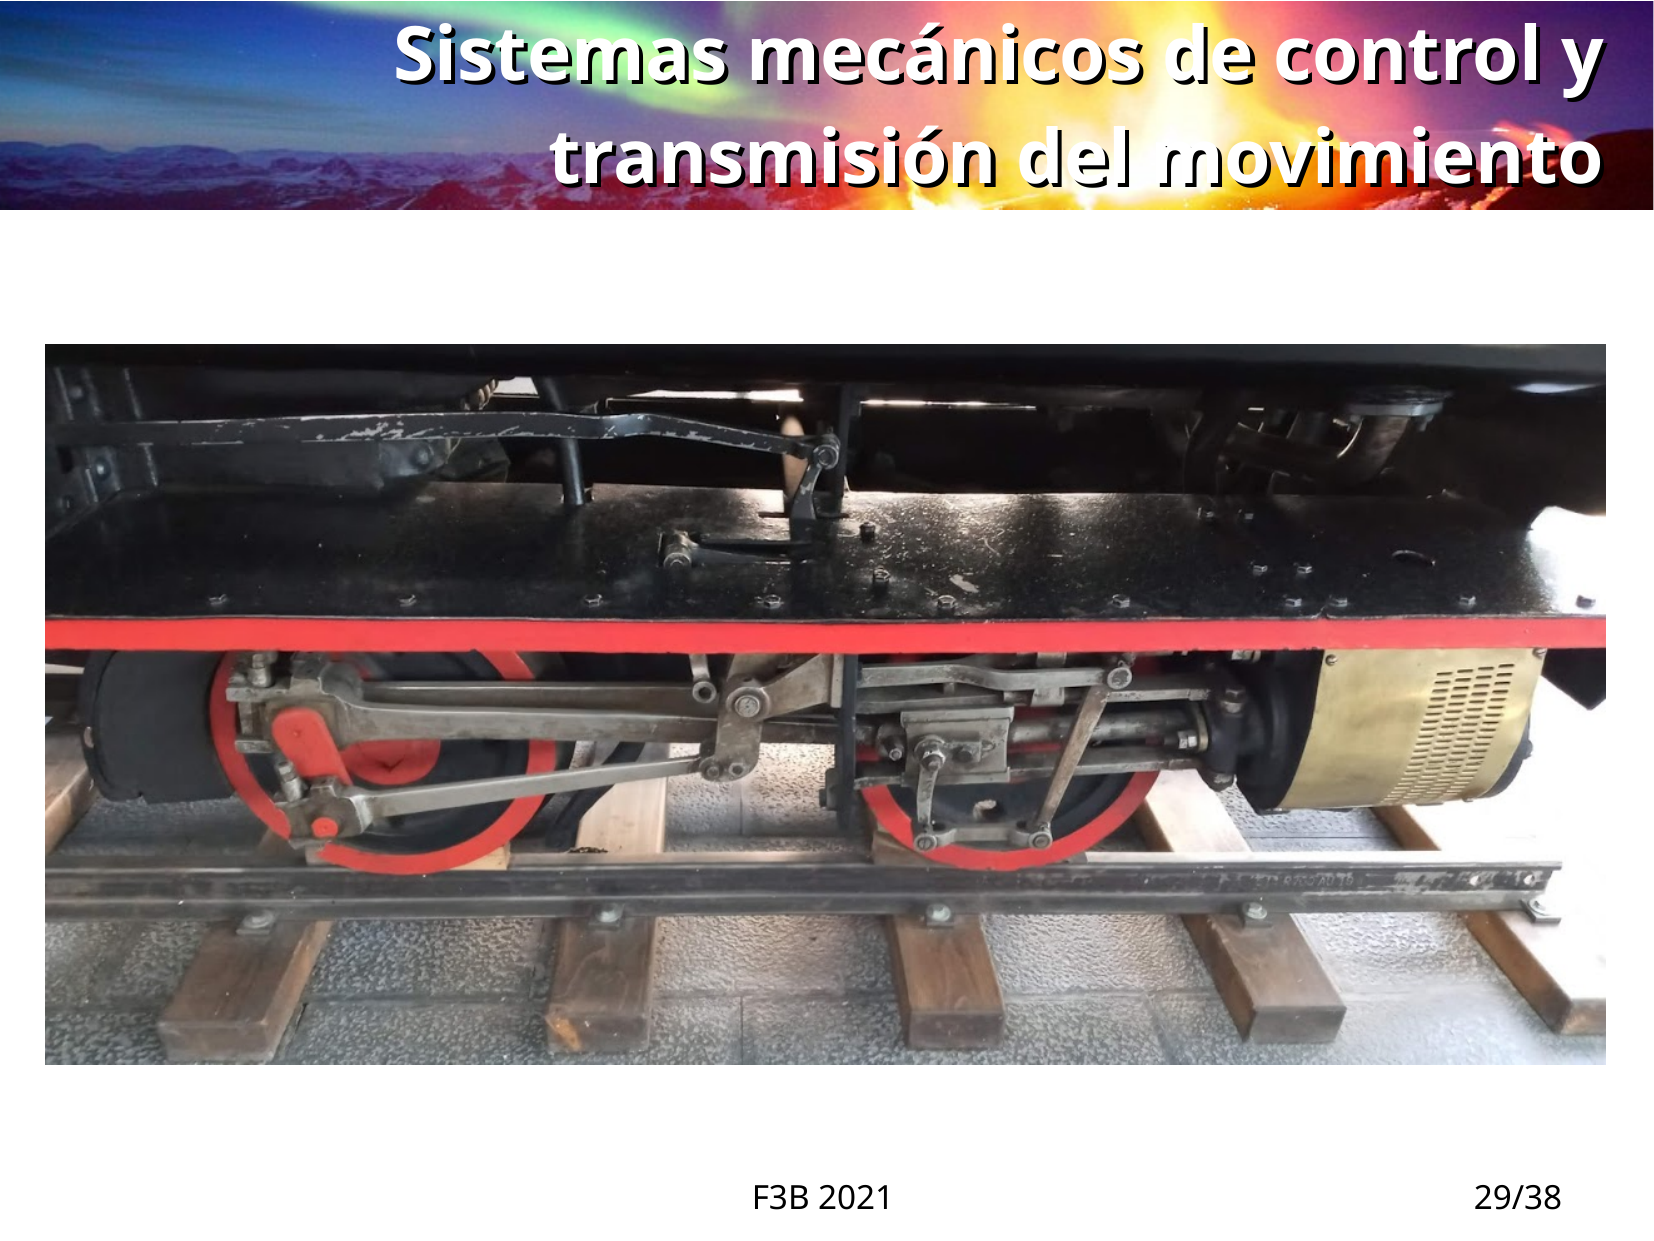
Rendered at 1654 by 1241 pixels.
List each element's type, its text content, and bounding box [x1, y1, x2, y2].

title Sistemas mecánicos de control y transmisión del movimiento [45, 11, 1606, 195]
picture [0, 1, 1654, 210]
picture [45, 344, 1606, 1065]
